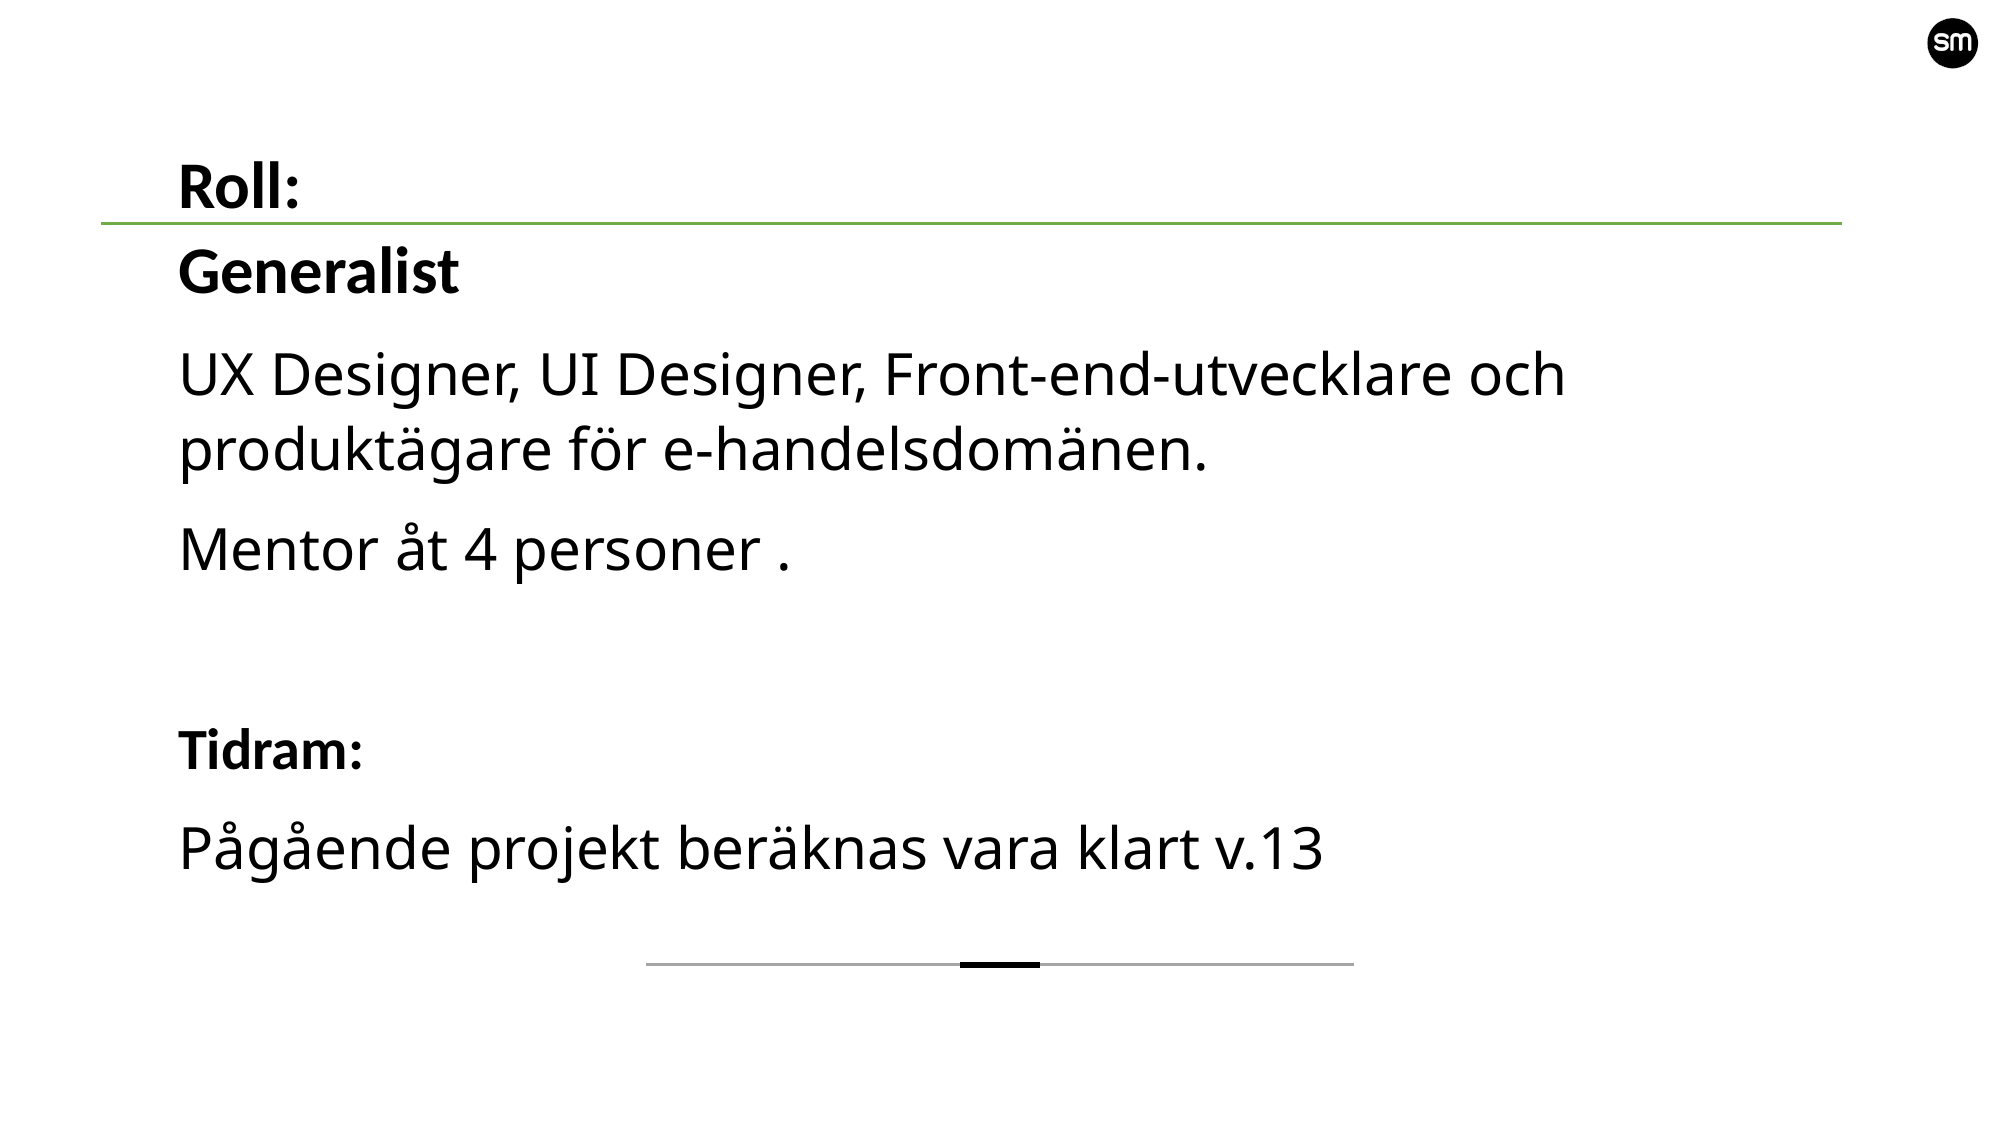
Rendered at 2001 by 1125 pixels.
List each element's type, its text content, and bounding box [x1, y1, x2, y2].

text_box Roll: Generalist UX Designer, UI Designer, Front-end-utvecklare och produktägare för e-handelsdomänen. Mentor åt 4 personer . Tidram: Pågående projekt beräknas vara klart v.13 [163, 128, 1842, 222]
text_box Roll: Generalist UX Designer, UI Designer, Front-end-utvecklare och produktägare för e-handelsdomänen. Mentor åt 4 personer . Tidram: Pågående projekt beräknas vara klart v.13 [163, 225, 1842, 925]
